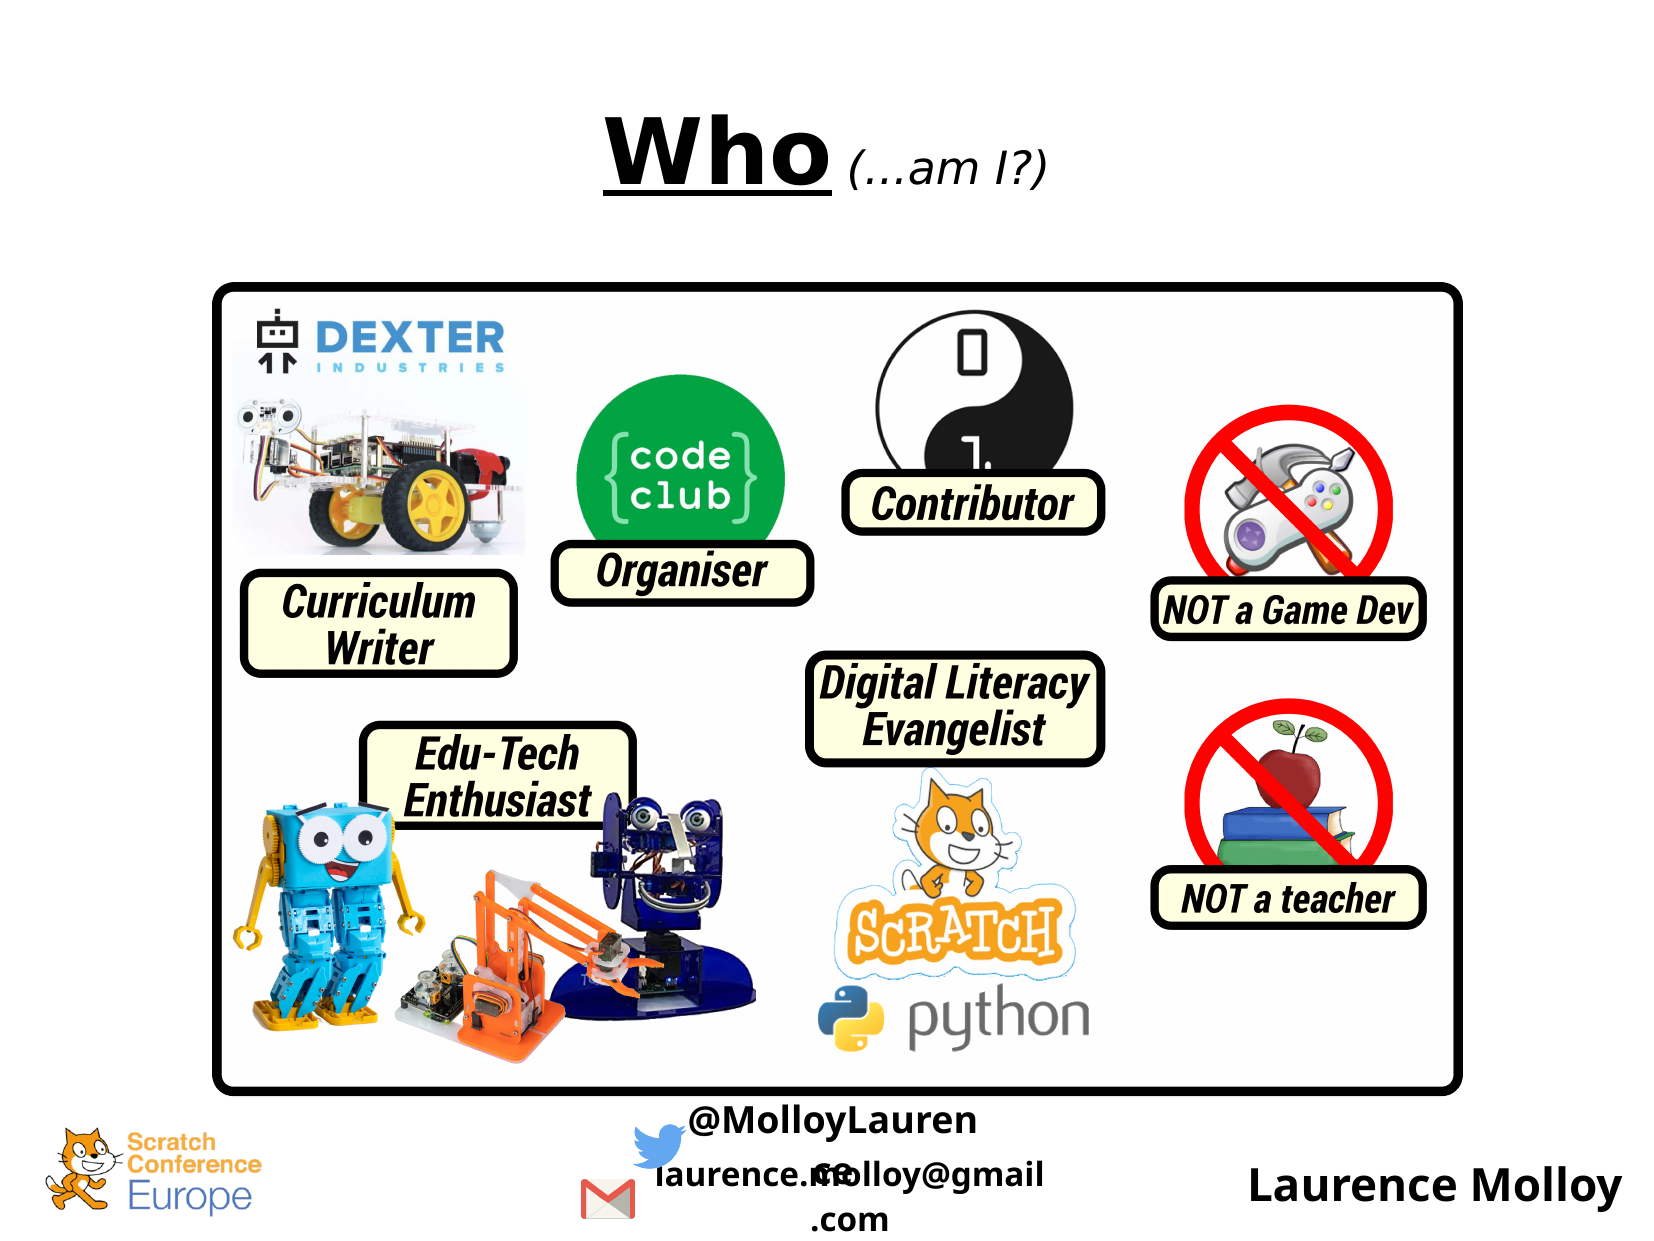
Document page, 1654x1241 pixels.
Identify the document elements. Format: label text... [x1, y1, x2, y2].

text_box laurence.molloy@gmail.com [652, 1159, 1048, 1233]
title Who (...am I?) [82, 49, 1571, 257]
text_box Laurence Molloy [1240, 1147, 1630, 1220]
picture [212, 282, 1463, 1102]
picture [572, 1116, 685, 1235]
picture [11, 1125, 296, 1217]
text_box @MolloyLaurence [685, 1107, 981, 1181]
